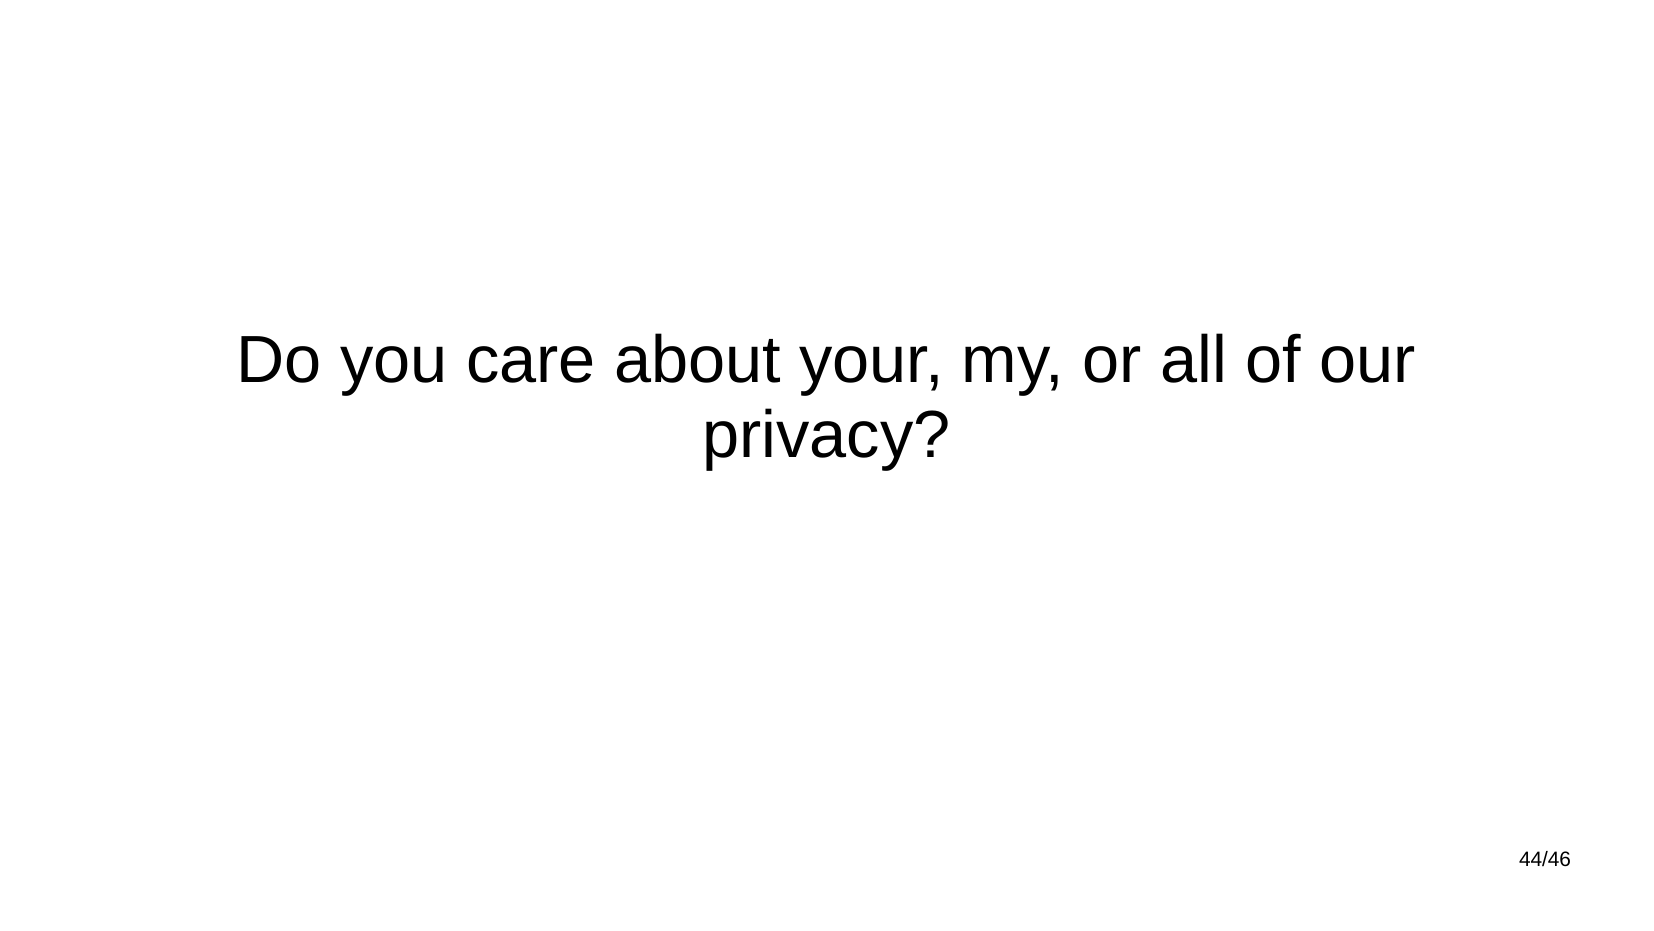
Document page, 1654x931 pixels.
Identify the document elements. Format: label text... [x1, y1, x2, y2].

subtitle Do you care about your, my, or all of our privacy? [82, 37, 1571, 757]
